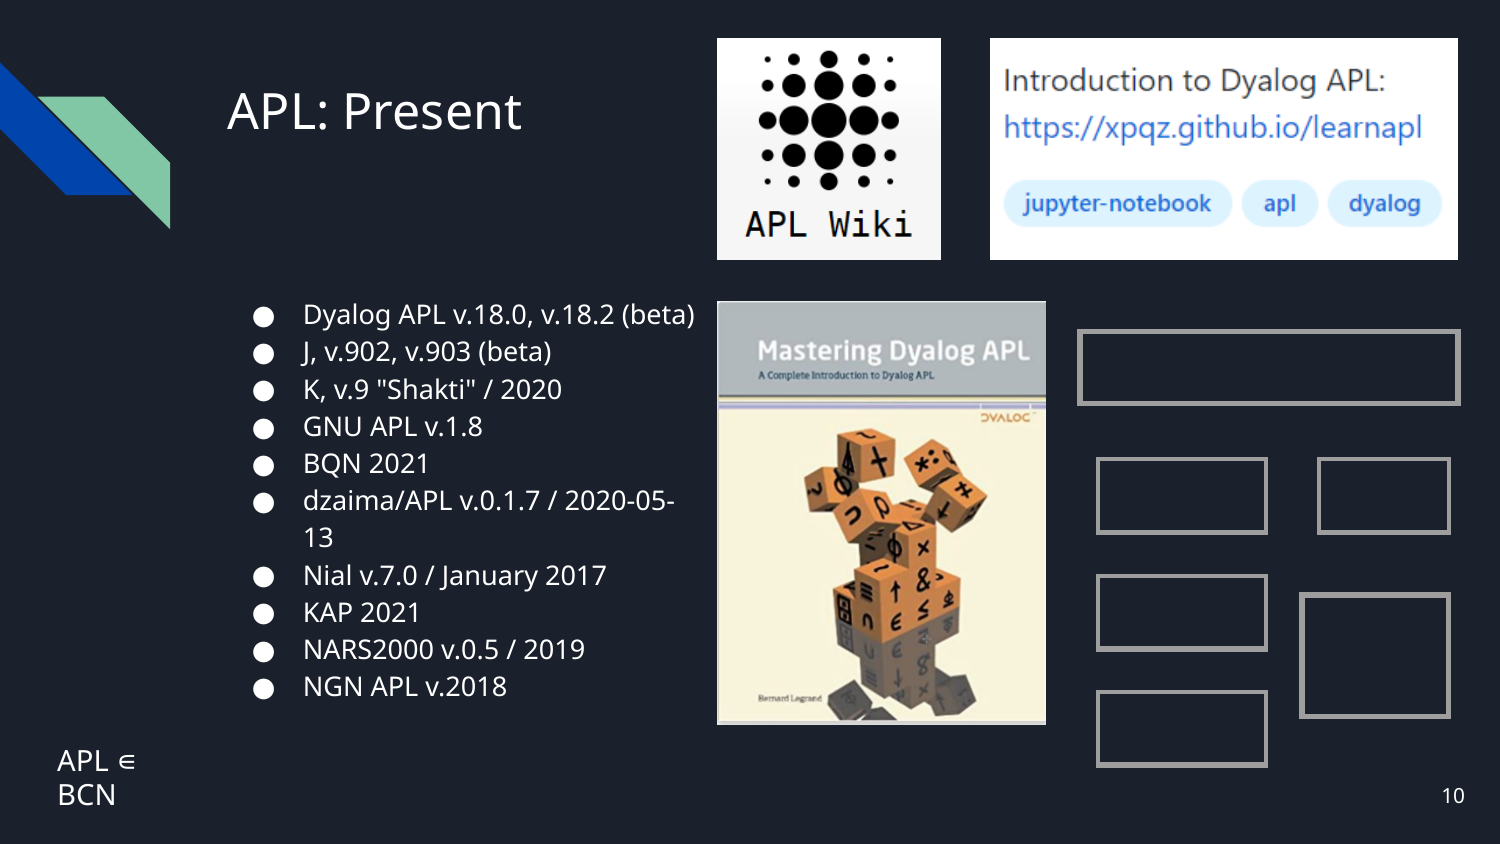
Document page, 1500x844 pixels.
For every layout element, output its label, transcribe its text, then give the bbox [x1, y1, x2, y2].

list Dyalog APL v.18.0, v.18.2 (beta) J, v.902, v.903 (beta) K, v.9 "Shakti" / 2020 GNU APL v.1.8 BQN 2021 dzaima/APL v.0.1.7 / 2020-05-13 Nial v.7.0 / January 2017 KAP 2021 NARS2000 v.0.5 / 2019 NGN APL v.2018 [212, 277, 718, 720]
table_header [1305, 598, 1446, 714]
slide_number <number> [1389, 764, 1480, 830]
picture [990, 38, 1458, 261]
table_header [1100, 578, 1264, 646]
picture [717, 38, 941, 261]
table_header [1100, 694, 1264, 762]
table_header [1100, 461, 1264, 530]
picture [717, 301, 1046, 725]
title APL: Present [212, 64, 580, 186]
table_header [1321, 461, 1447, 530]
table_header [1083, 334, 1455, 401]
